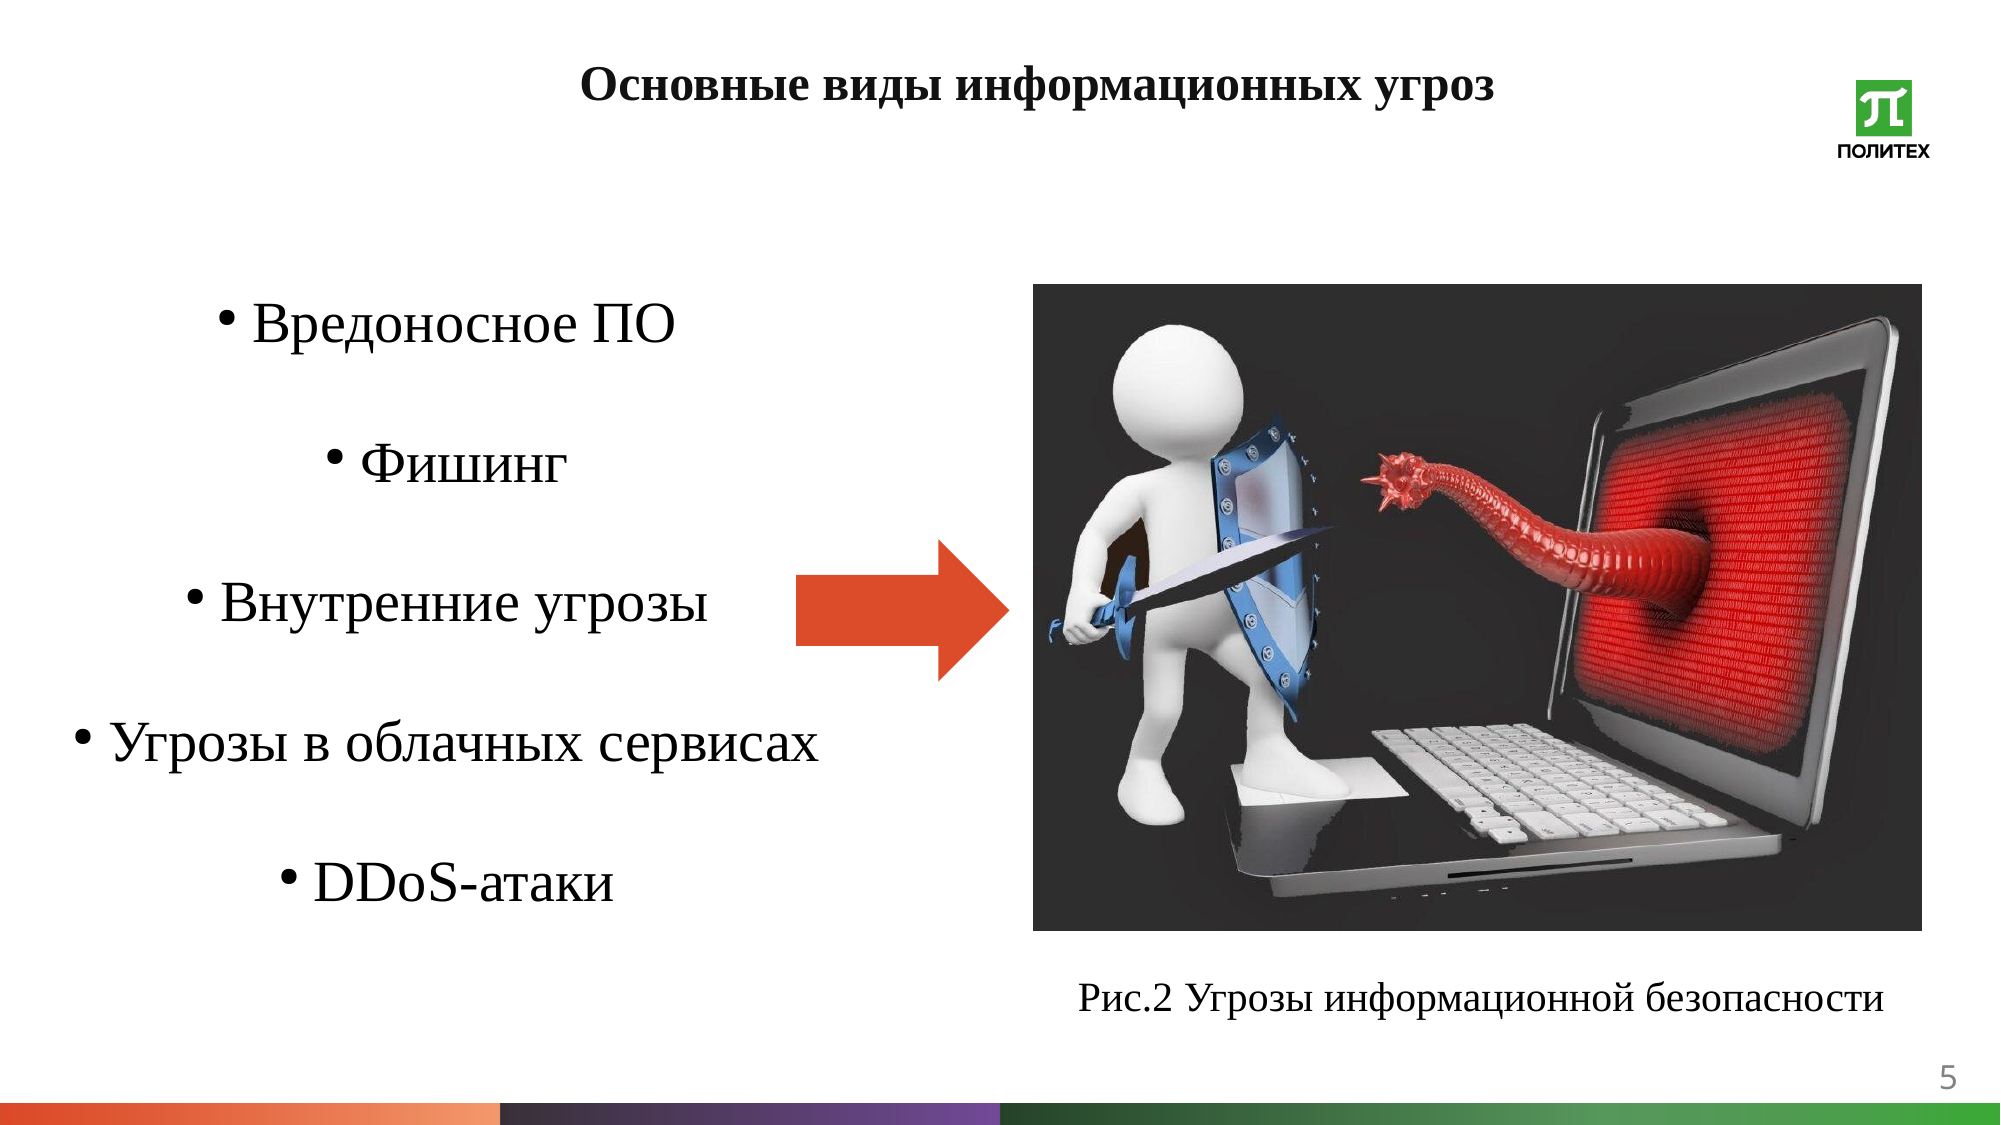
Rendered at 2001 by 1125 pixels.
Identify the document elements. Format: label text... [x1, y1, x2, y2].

list Вредоносное ПО Фишинг Внутренние угрозы Угрозы в облачных сервисах DDoS-атаки [7, 284, 886, 937]
picture [0, 1103, 2000, 1125]
picture [1033, 284, 1922, 931]
text_box [886, 541, 1009, 680]
text_box Основные виды информационных угроз [564, 43, 1565, 119]
text_box 5 [1923, 1048, 1988, 1104]
text_box Рис.2 Угрозы информационной безопасности [1062, 962, 1920, 1028]
picture [1838, 80, 1930, 158]
